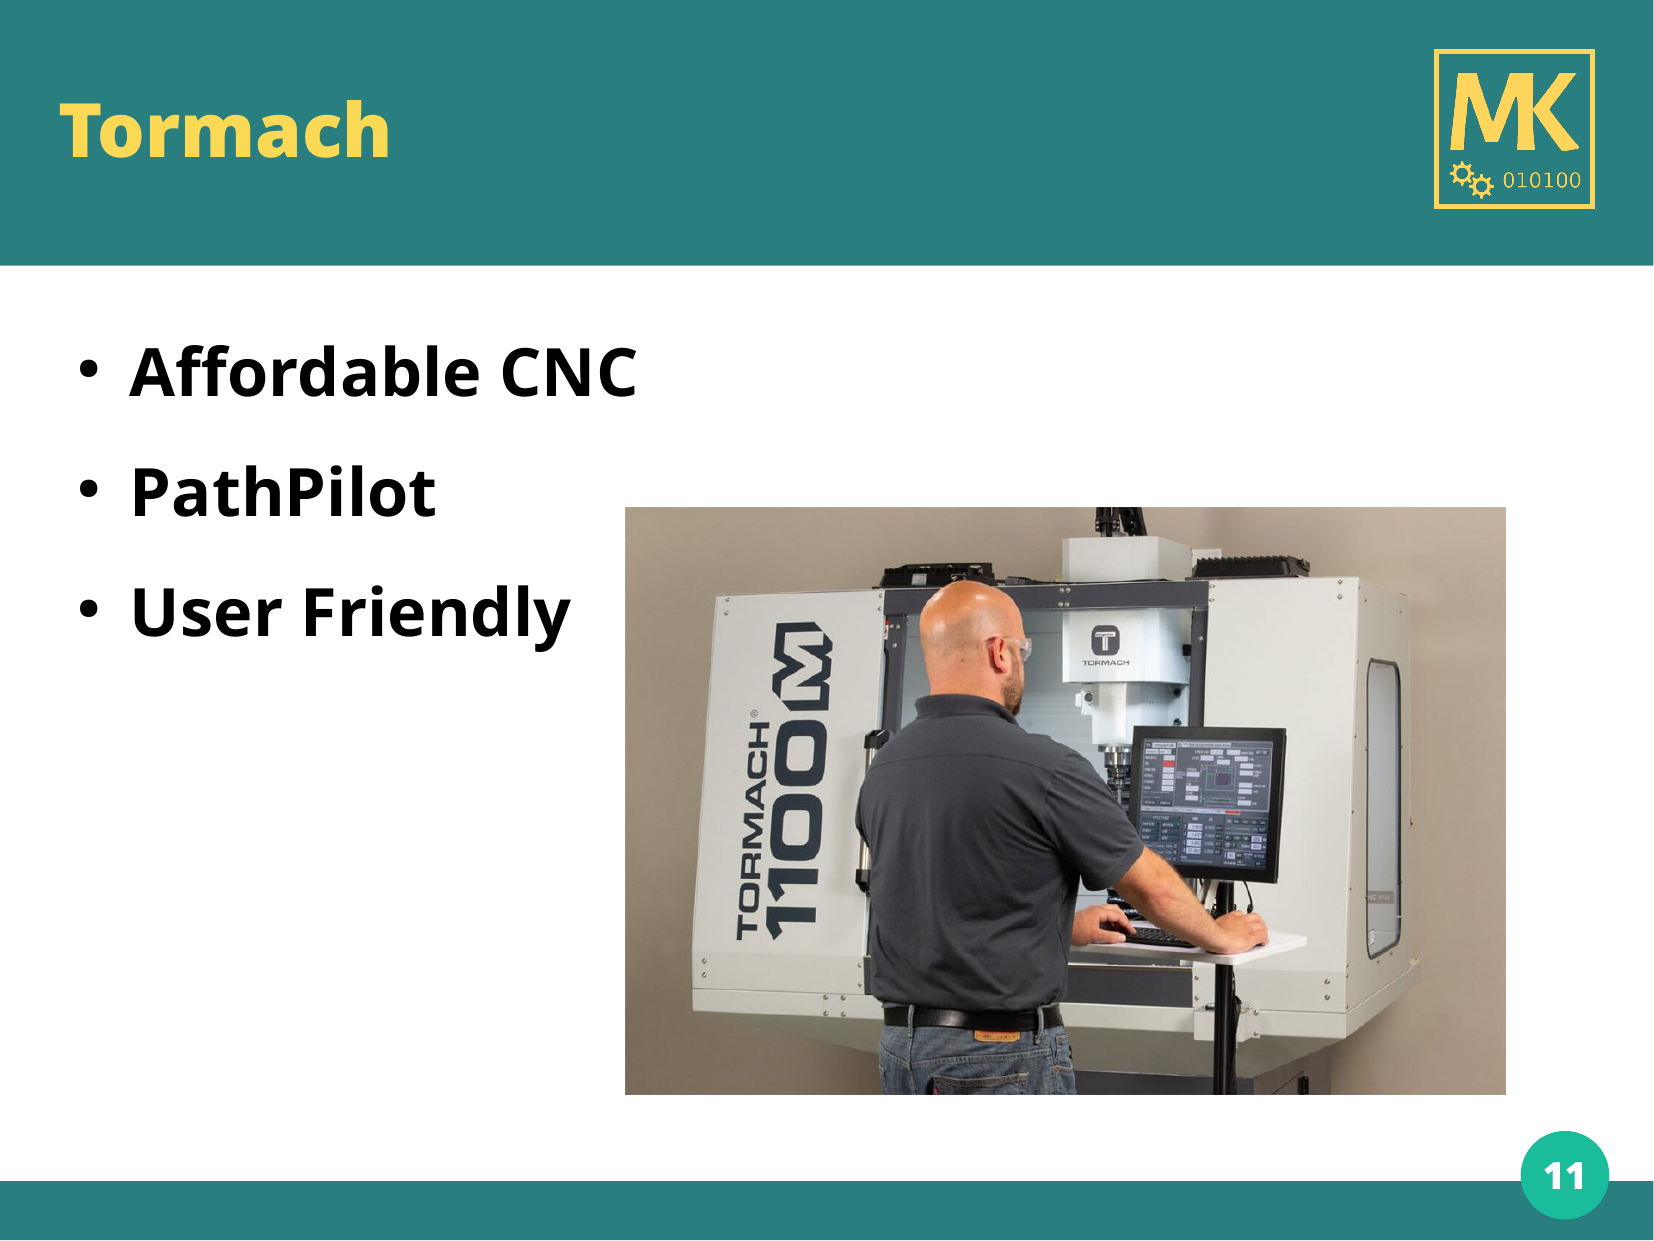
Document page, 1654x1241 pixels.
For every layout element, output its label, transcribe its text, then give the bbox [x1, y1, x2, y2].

list Affordable CNC PathPilot User Friendly [59, 324, 1595, 1152]
picture [625, 507, 1506, 1095]
title Tormach [59, 49, 1595, 207]
